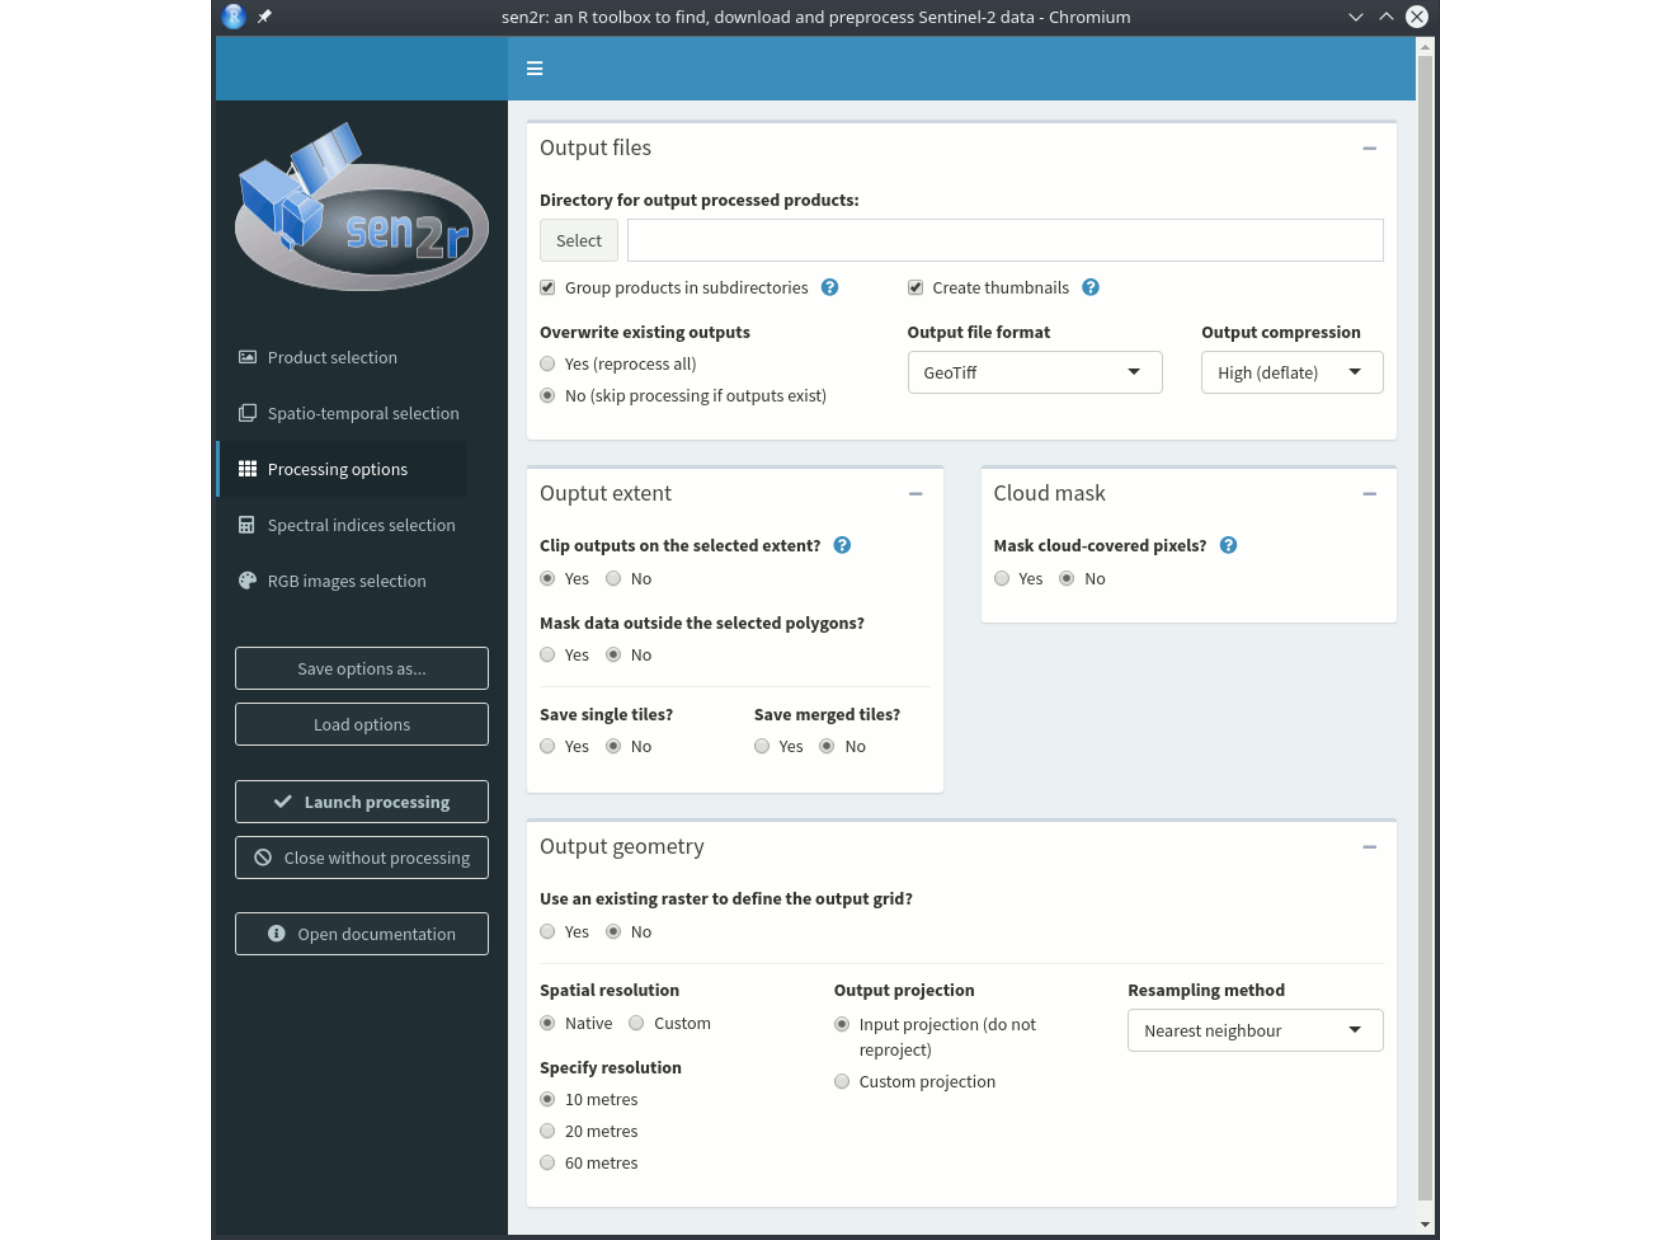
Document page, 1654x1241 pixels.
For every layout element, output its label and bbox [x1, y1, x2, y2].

picture [211, 0, 1440, 1240]
